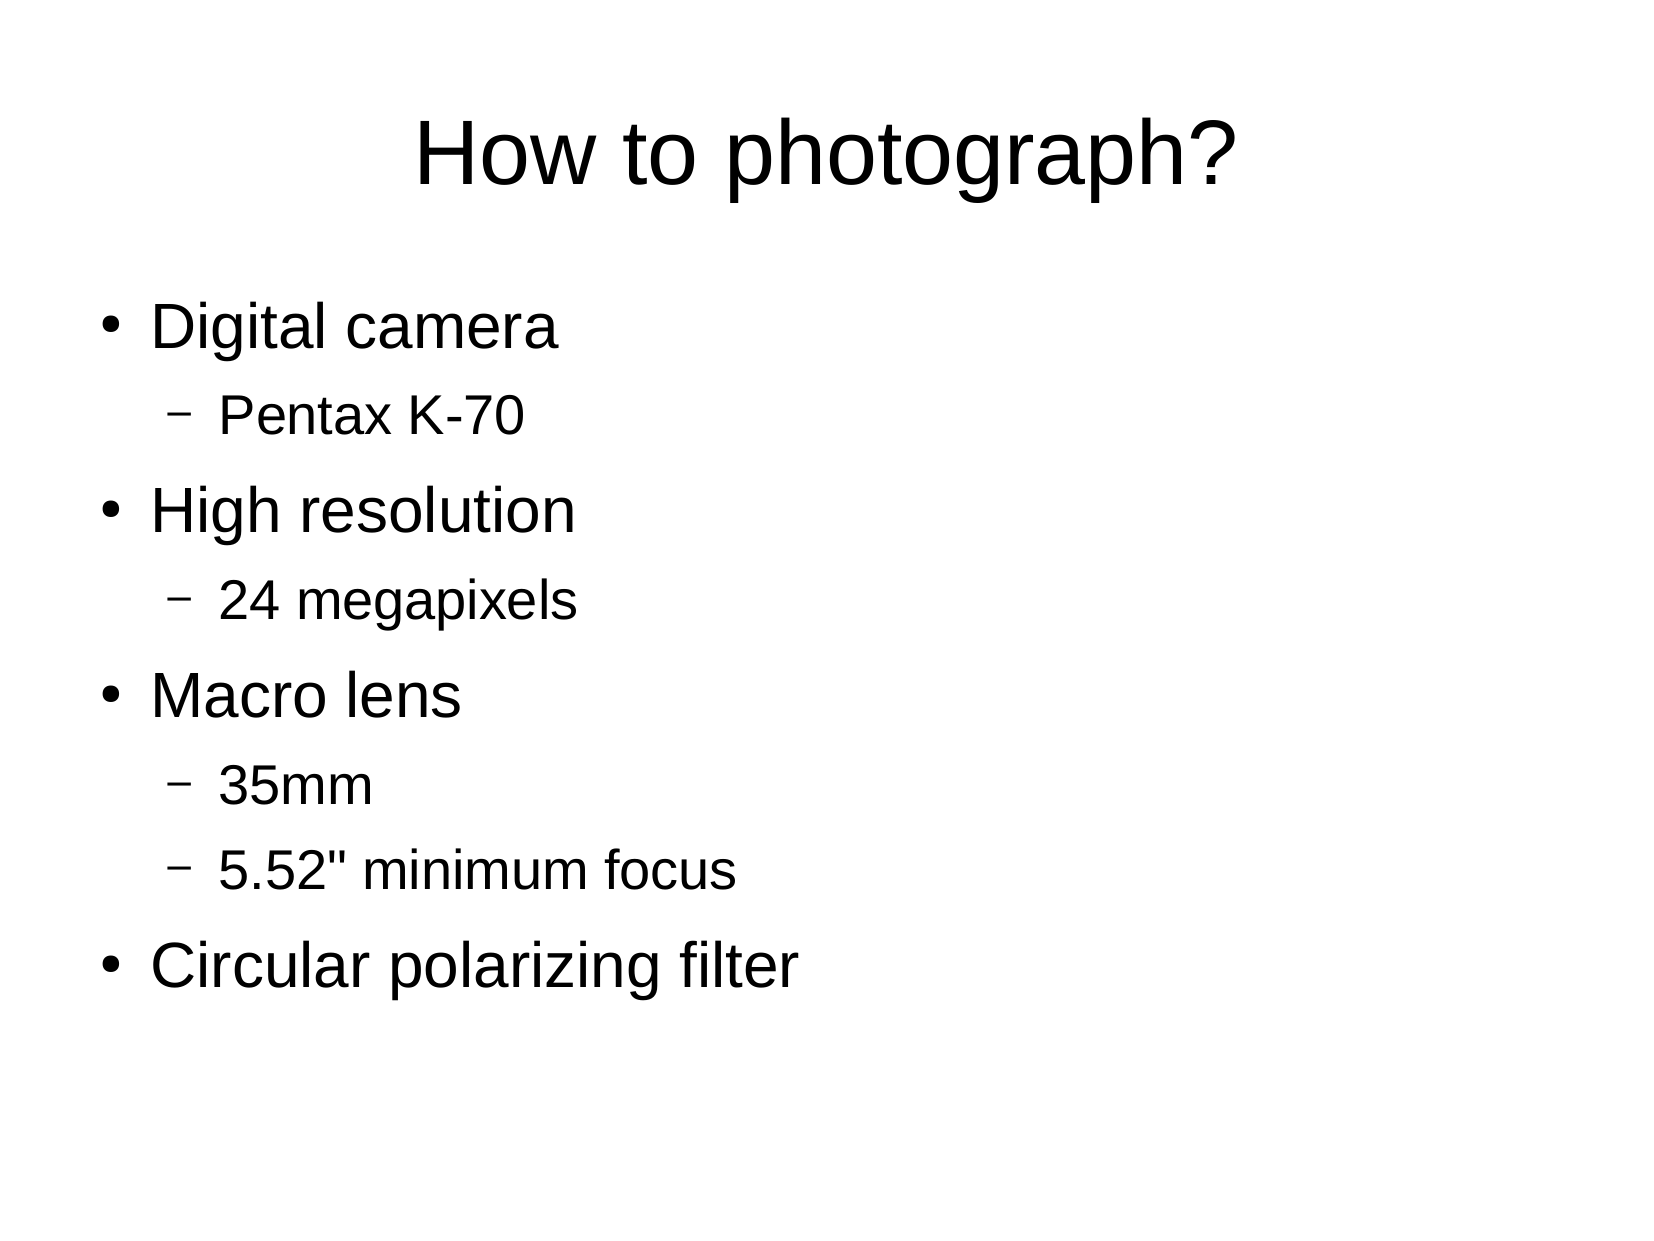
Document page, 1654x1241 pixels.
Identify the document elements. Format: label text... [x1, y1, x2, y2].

list Digital camera Pentax K-70 High resolution 24 megapixels Macro lens 35mm 5.52" minimum focus Circular polarizing filter [82, 290, 1571, 1010]
title How to photograph? [82, 49, 1571, 257]
